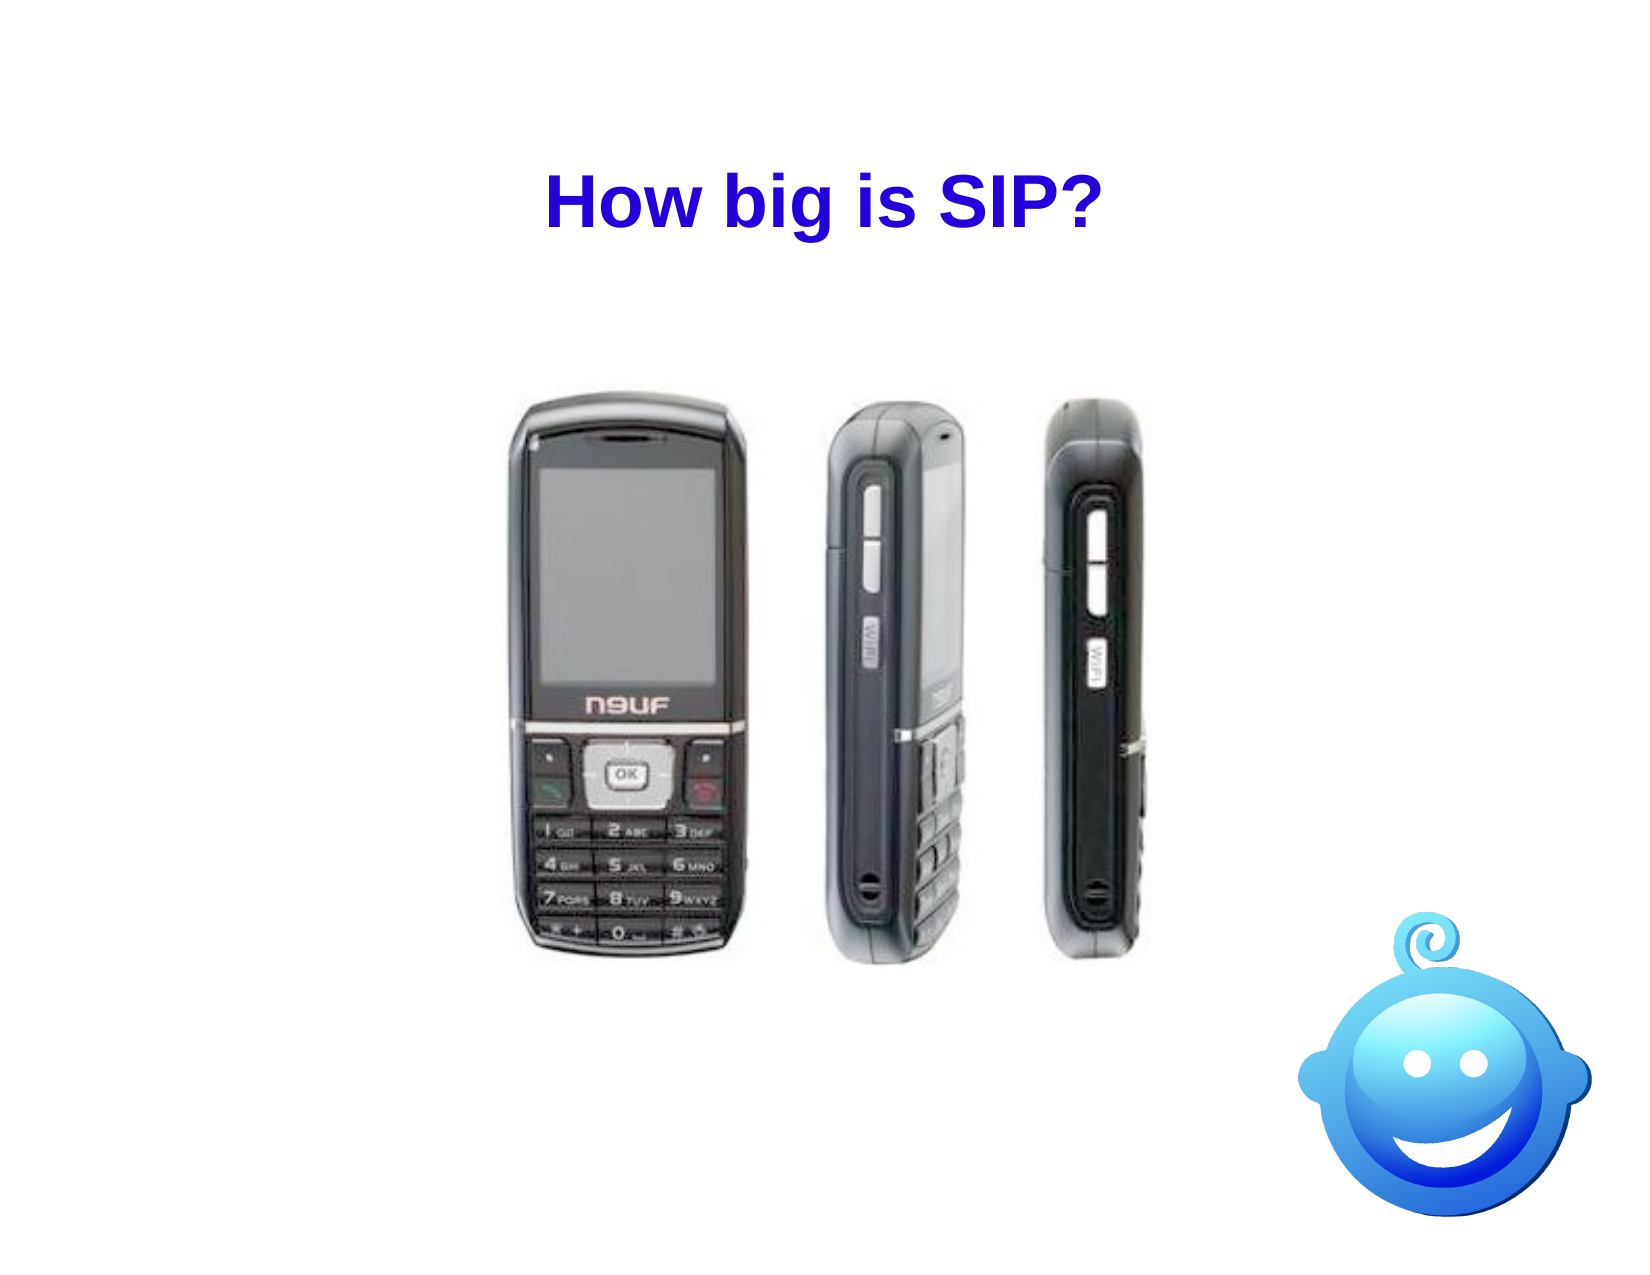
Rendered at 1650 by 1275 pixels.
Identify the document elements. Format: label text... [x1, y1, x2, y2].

title How big is SIP? [135, 104, 1515, 299]
picture [1298, 911, 1592, 1217]
picture [499, 383, 1152, 969]
